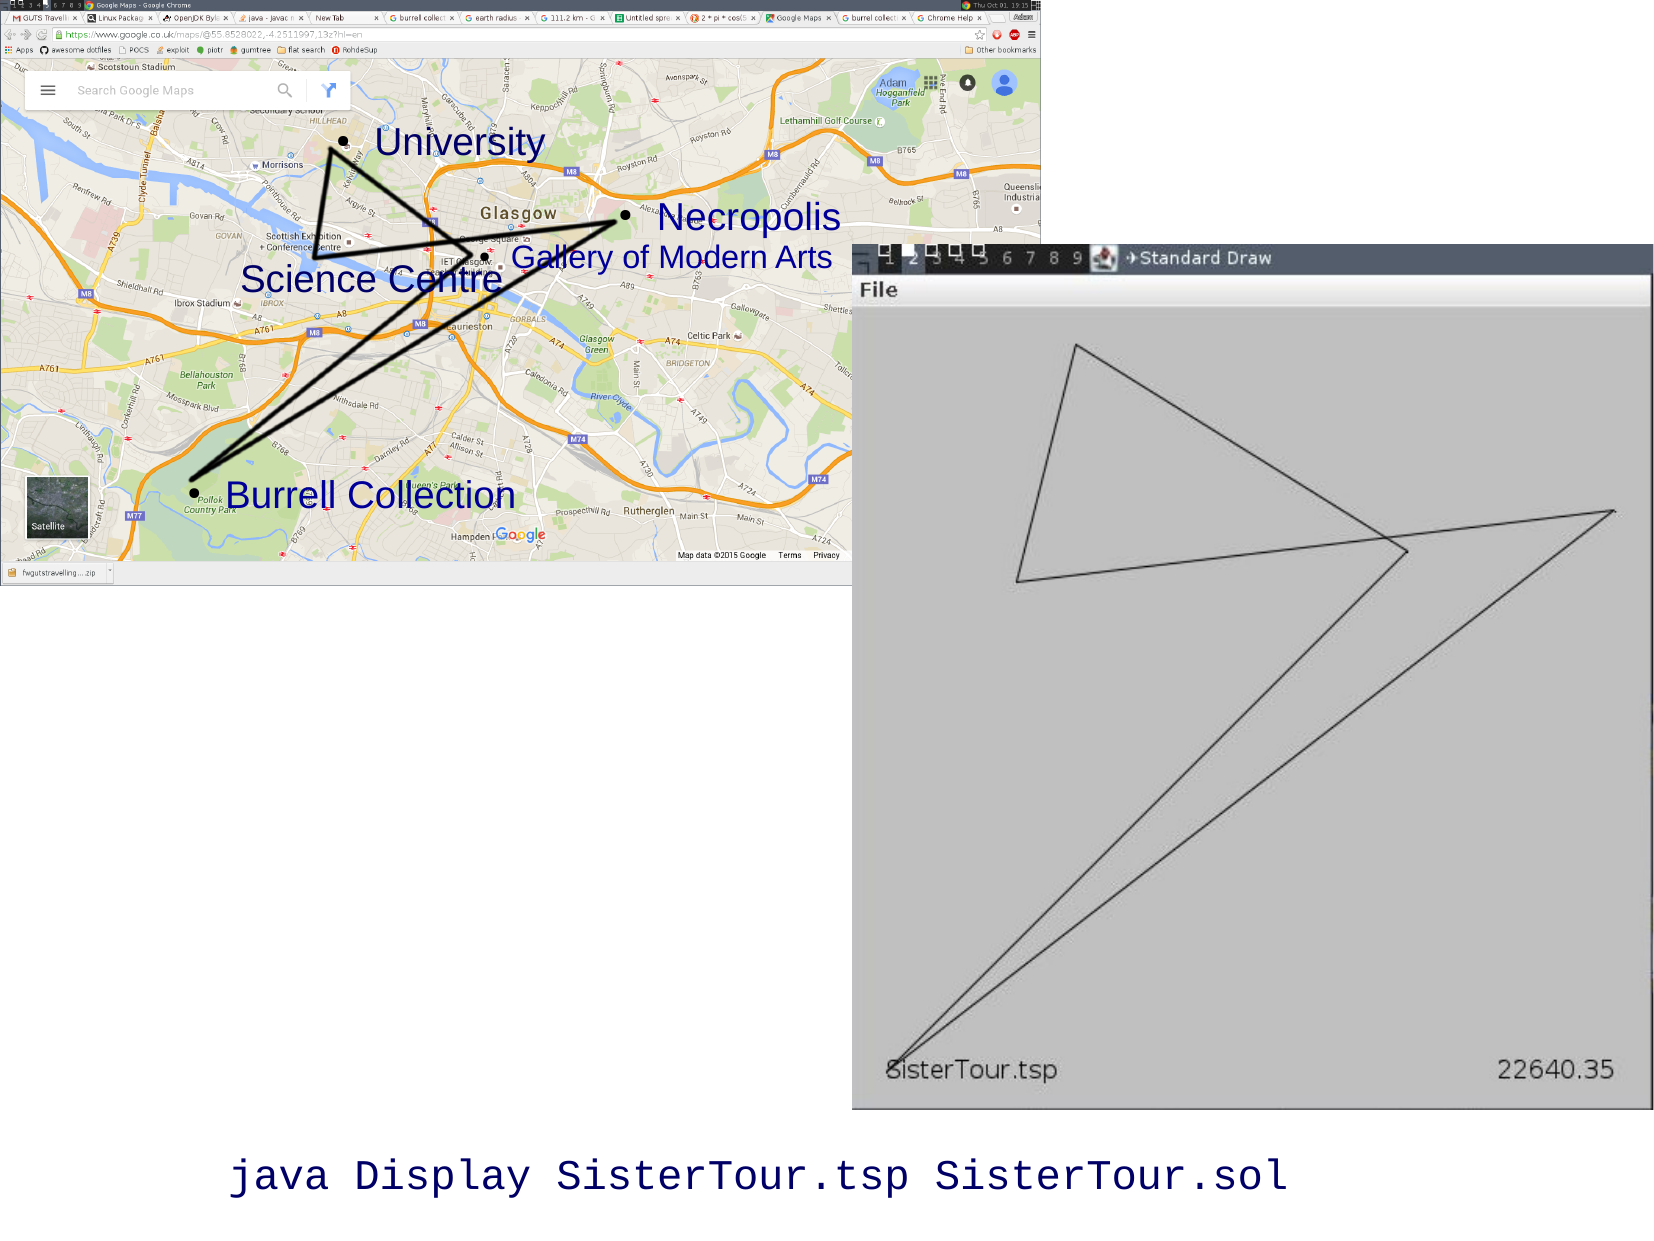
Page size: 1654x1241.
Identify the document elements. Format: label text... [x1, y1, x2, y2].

list University [323, 120, 697, 165]
picture [0, 0, 1654, 1111]
list Necropolis [605, 194, 979, 239]
list Gallery of Modern Arts [468, 239, 842, 284]
text_box java Display SisterTour.tsp SisterTour.sol [172, 1154, 1471, 1231]
chart [197, 231, 605, 258]
list Science Centre [189, 258, 563, 302]
chart [197, 284, 829, 343]
list Burrell Collection [174, 473, 548, 518]
